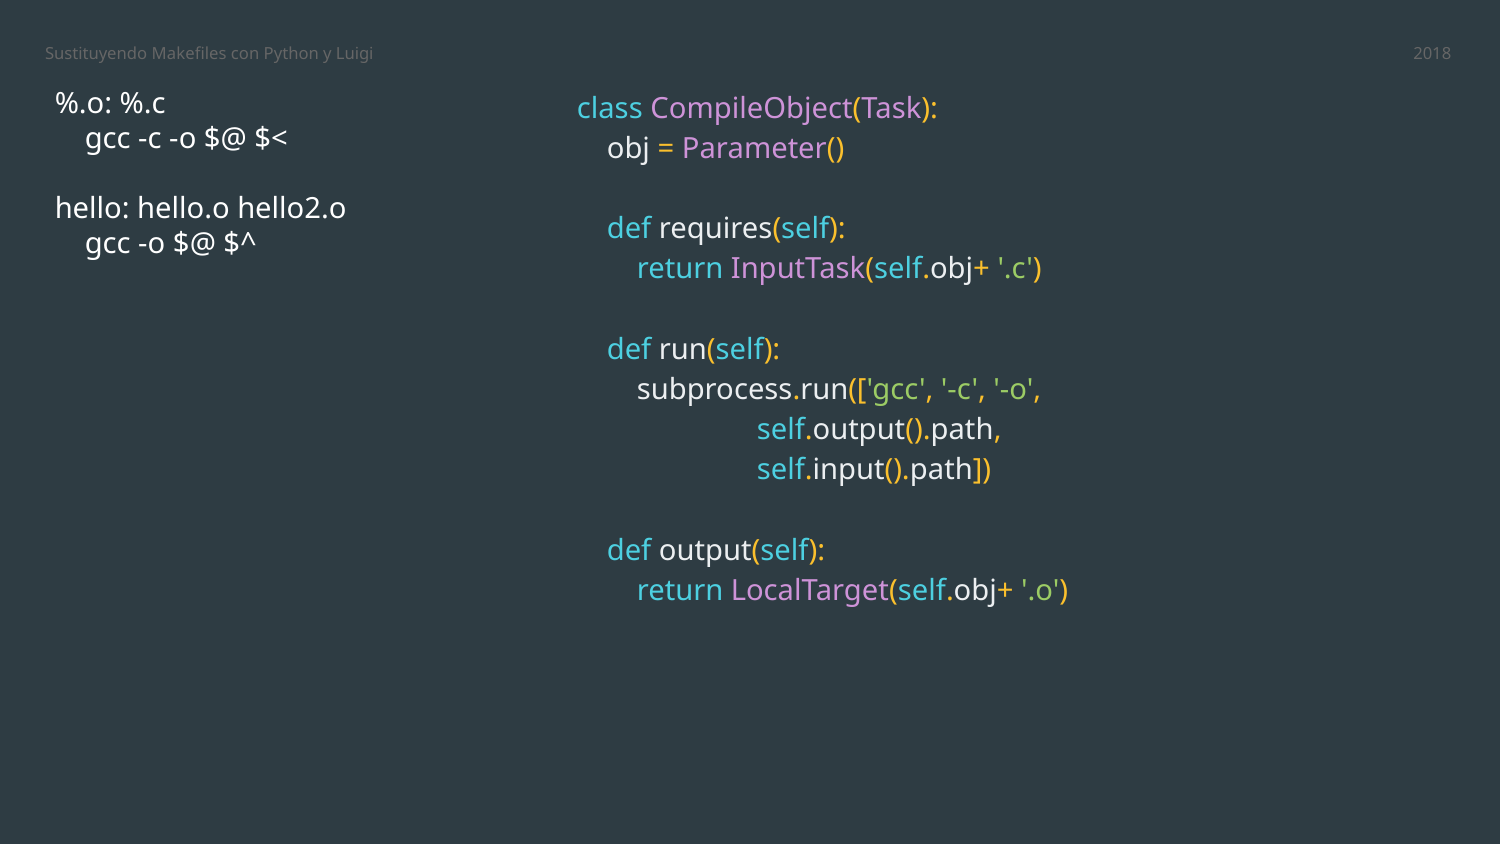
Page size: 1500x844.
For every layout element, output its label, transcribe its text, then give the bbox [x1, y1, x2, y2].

list %.o: %.c gcc -c -o $@ $< hello: hello.o hello2.o gcc -o $@ $^ [39, 69, 551, 562]
list class CompileObject(Task): obj = Parameter() def requires(self): return InputTask(self.obj+ '.c') def run(self): subprocess.run(['gcc', '-c', '-o', self.output().path, self.input().path]) def output(self): return LocalTarget(self.obj+ '.o') [561, 69, 1444, 803]
